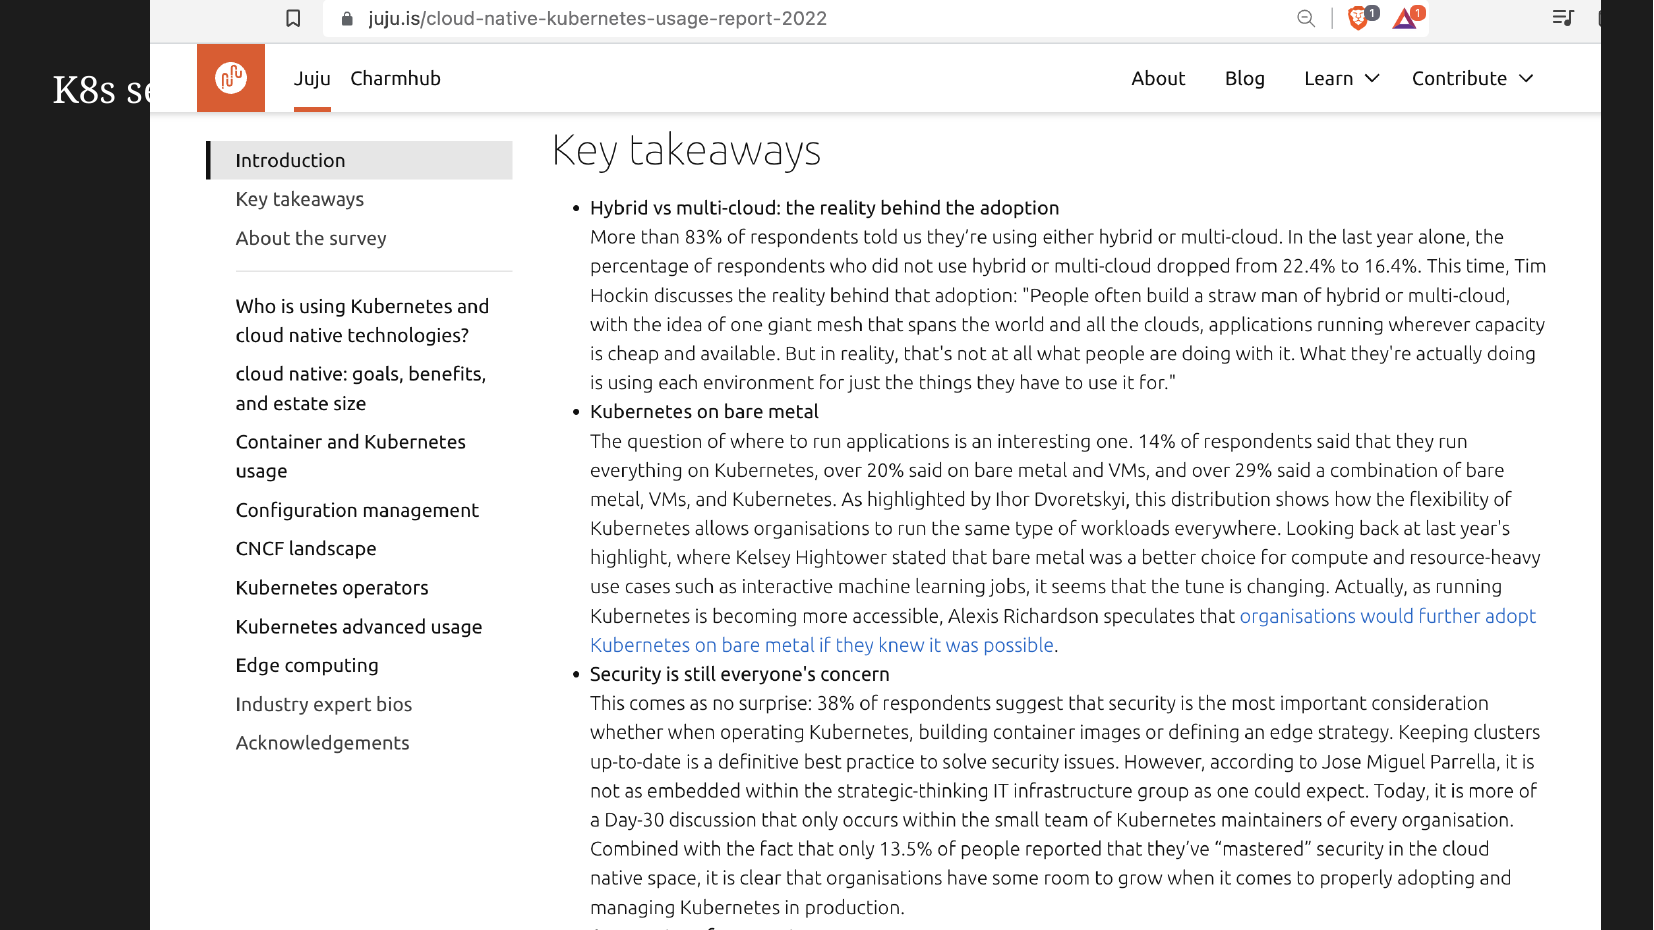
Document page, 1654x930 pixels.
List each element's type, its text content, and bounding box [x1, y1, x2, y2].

picture [150, 0, 1601, 930]
text_box K8s sec [37, 56, 150, 113]
